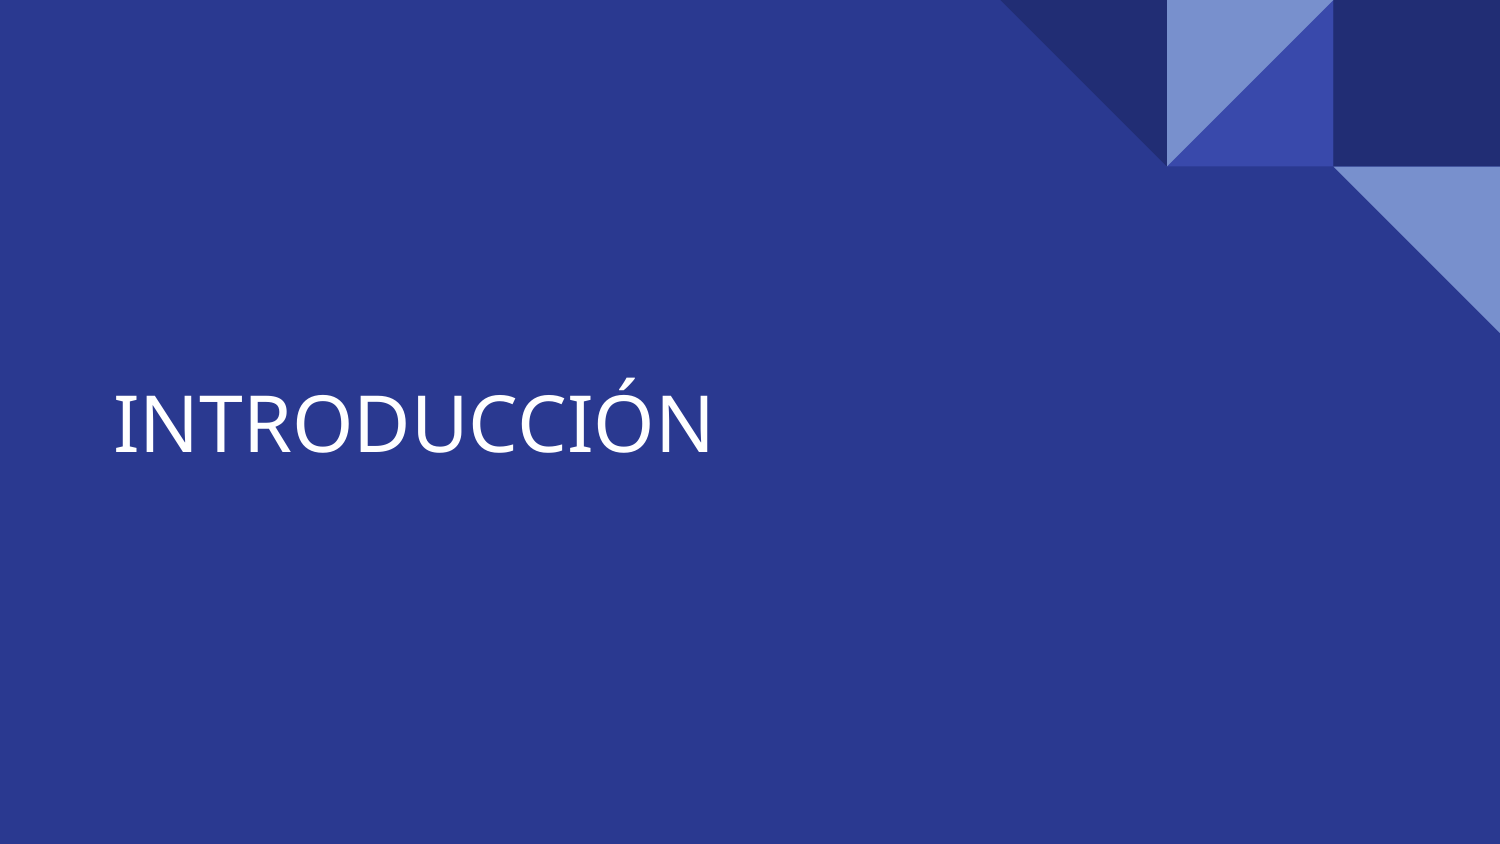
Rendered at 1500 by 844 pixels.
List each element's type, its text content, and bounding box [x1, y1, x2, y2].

title INTRODUCCIÓN [98, 353, 1447, 491]
